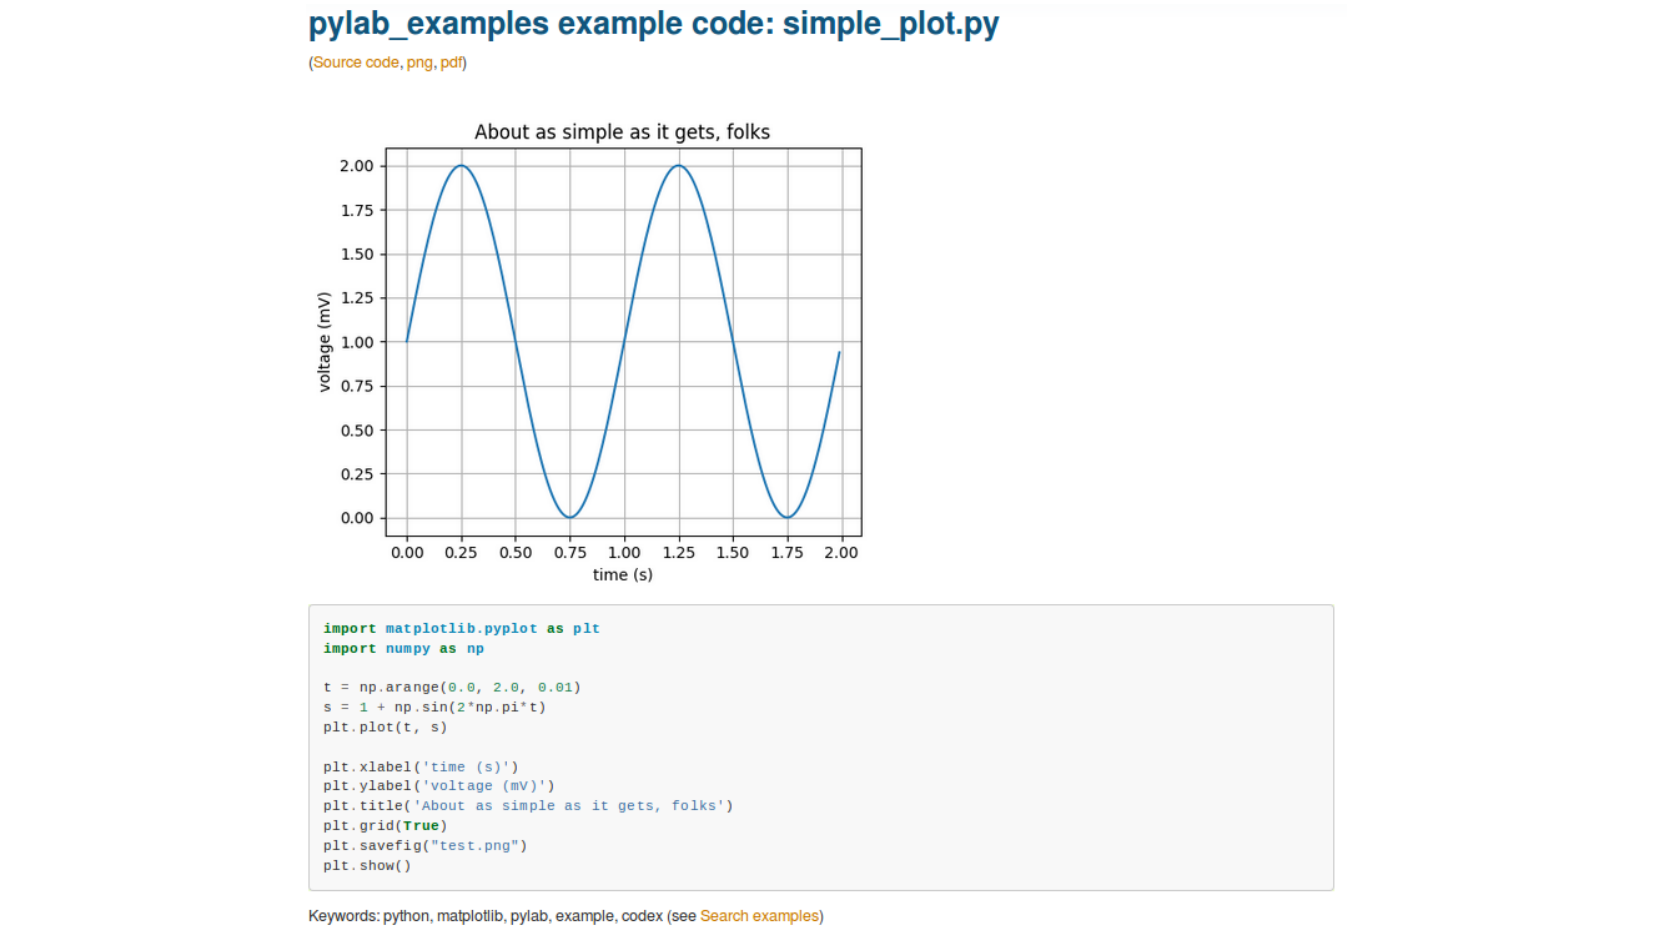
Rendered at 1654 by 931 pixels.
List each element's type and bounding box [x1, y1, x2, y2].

picture [306, 4, 1347, 931]
